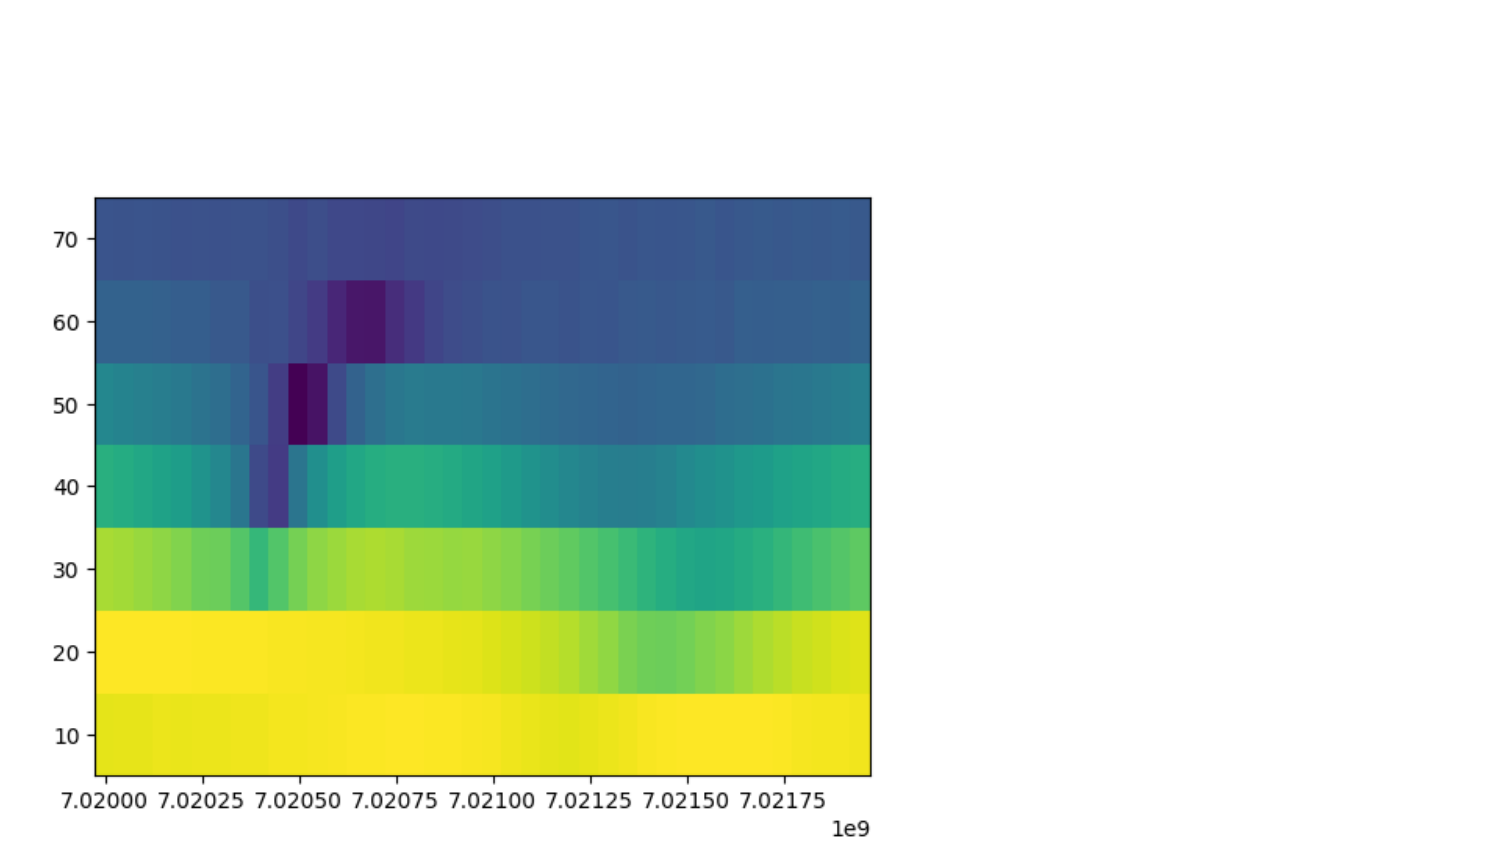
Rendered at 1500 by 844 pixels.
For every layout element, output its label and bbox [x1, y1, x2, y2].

picture [37, 182, 886, 844]
